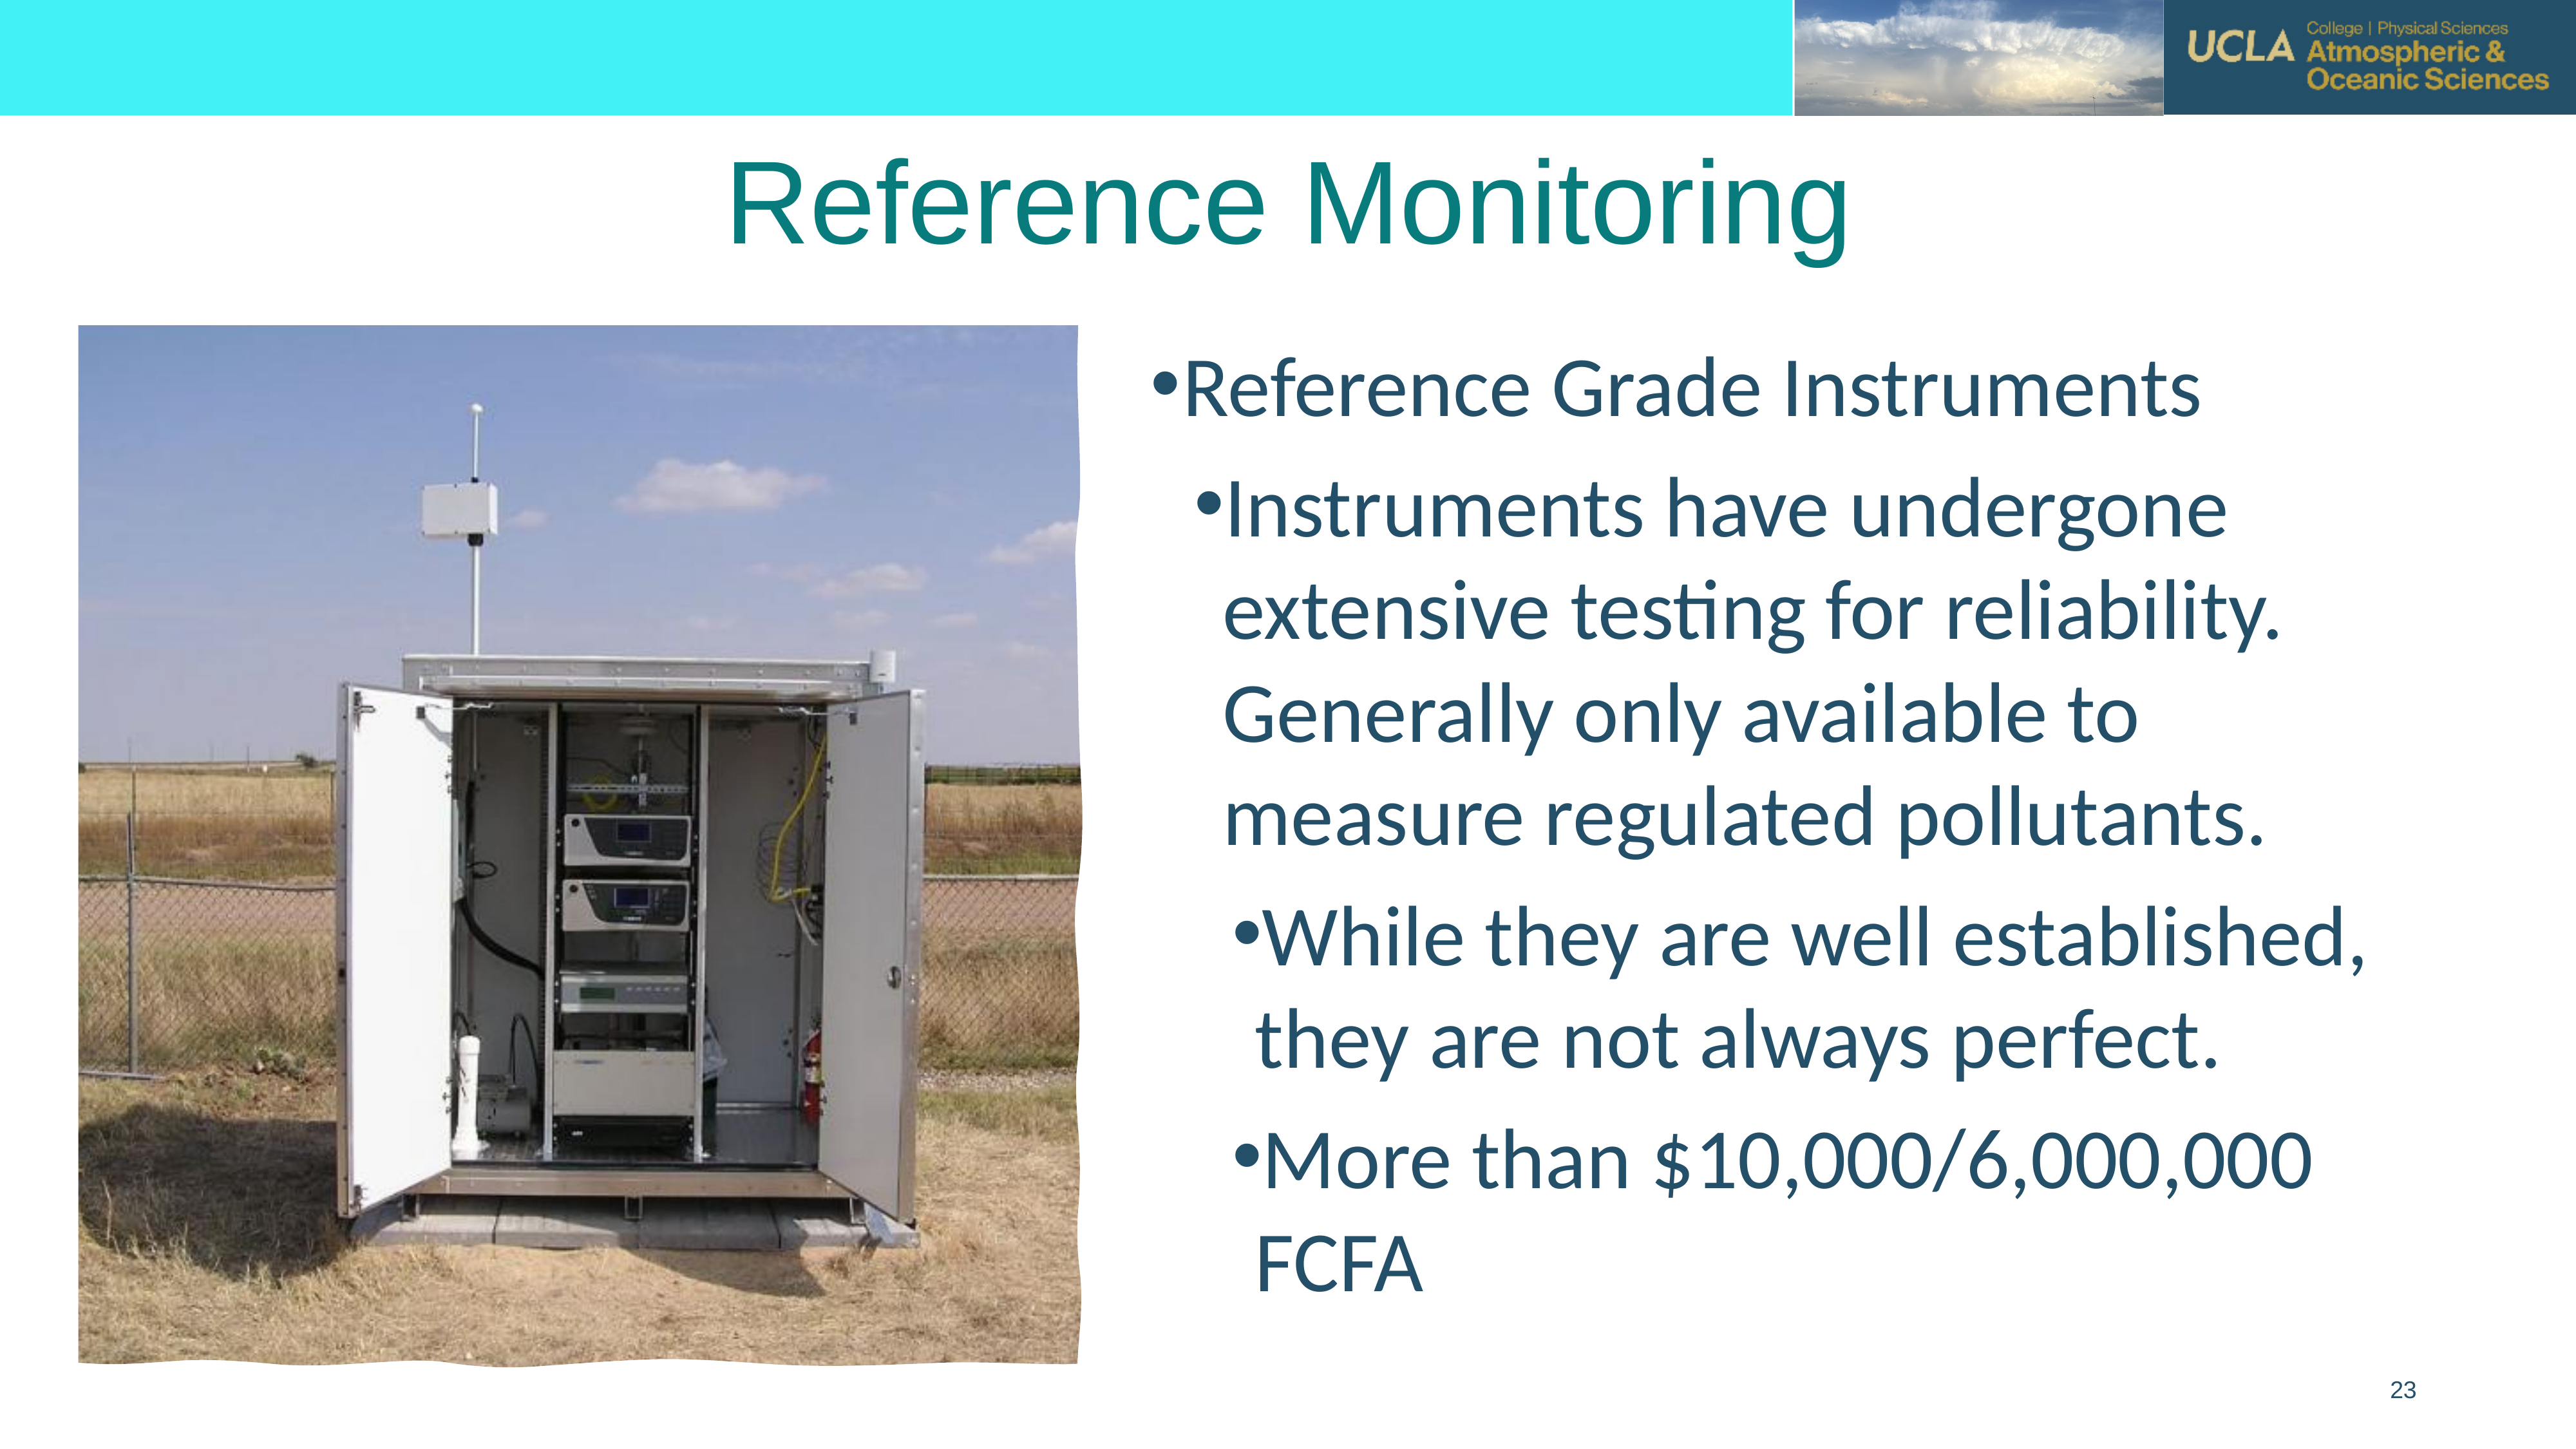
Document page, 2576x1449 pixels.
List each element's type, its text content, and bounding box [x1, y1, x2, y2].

title Reference Monitoring [195, 120, 2383, 326]
text_box [78, 325, 1083, 1368]
picture [1794, 0, 2576, 116]
list Reference Grade Instruments Instruments have undergone extensive testing for reliability. Generally only available to measure regulated pollutants. While they are well established, they are not always perfect. More than $10,000/6,000,000 FCFA [1137, 325, 2461, 1368]
